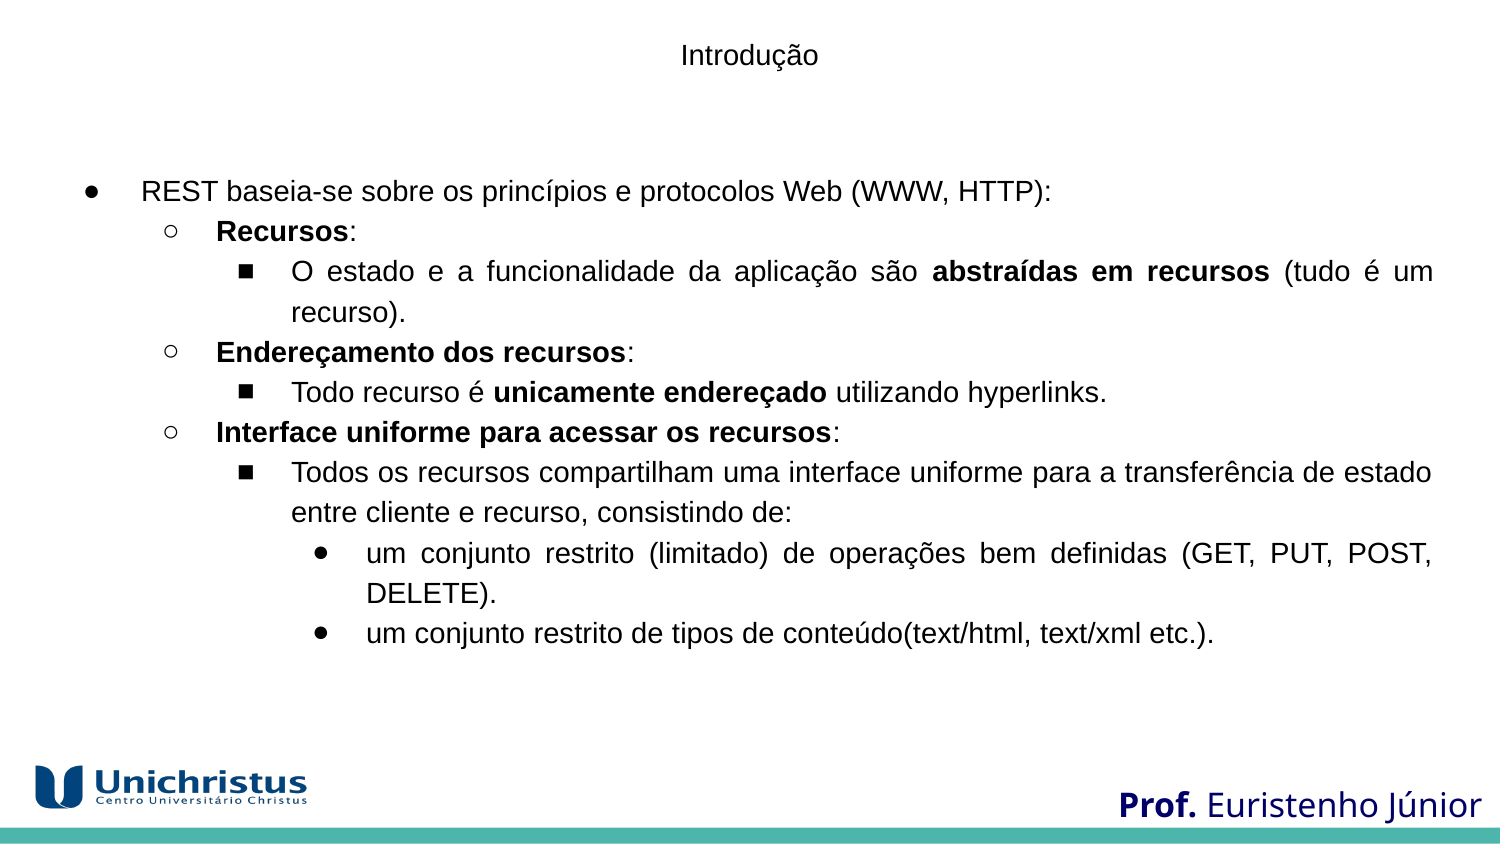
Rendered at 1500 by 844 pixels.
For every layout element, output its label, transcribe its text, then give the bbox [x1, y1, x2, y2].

title Introdução [51, 20, 1449, 137]
list REST baseia-se sobre os princípios e protocolos Web (WWW, HTTP): Recursos: O estado e a funcionalidade da aplicação são abstraídas em recursos (tudo é um recurso). Endereçamento dos recursos: Todo recurso é unicamente endereçado utilizando hyperlinks. Interface uniforme para acessar os recursos: Todos os recursos compartilham uma interface uniforme para a transferência de estado entre cliente e recurso, consistindo de: um conjunto restrito (limitado) de operações bem definidas (GET, PUT, POST, DELETE). um conjunto restrito de tipos de conteúdo(text/html, text/xml etc.). [51, 152, 1449, 750]
text_box Prof. Euristenho Júnior [1103, 773, 1500, 829]
picture [31, 763, 311, 810]
